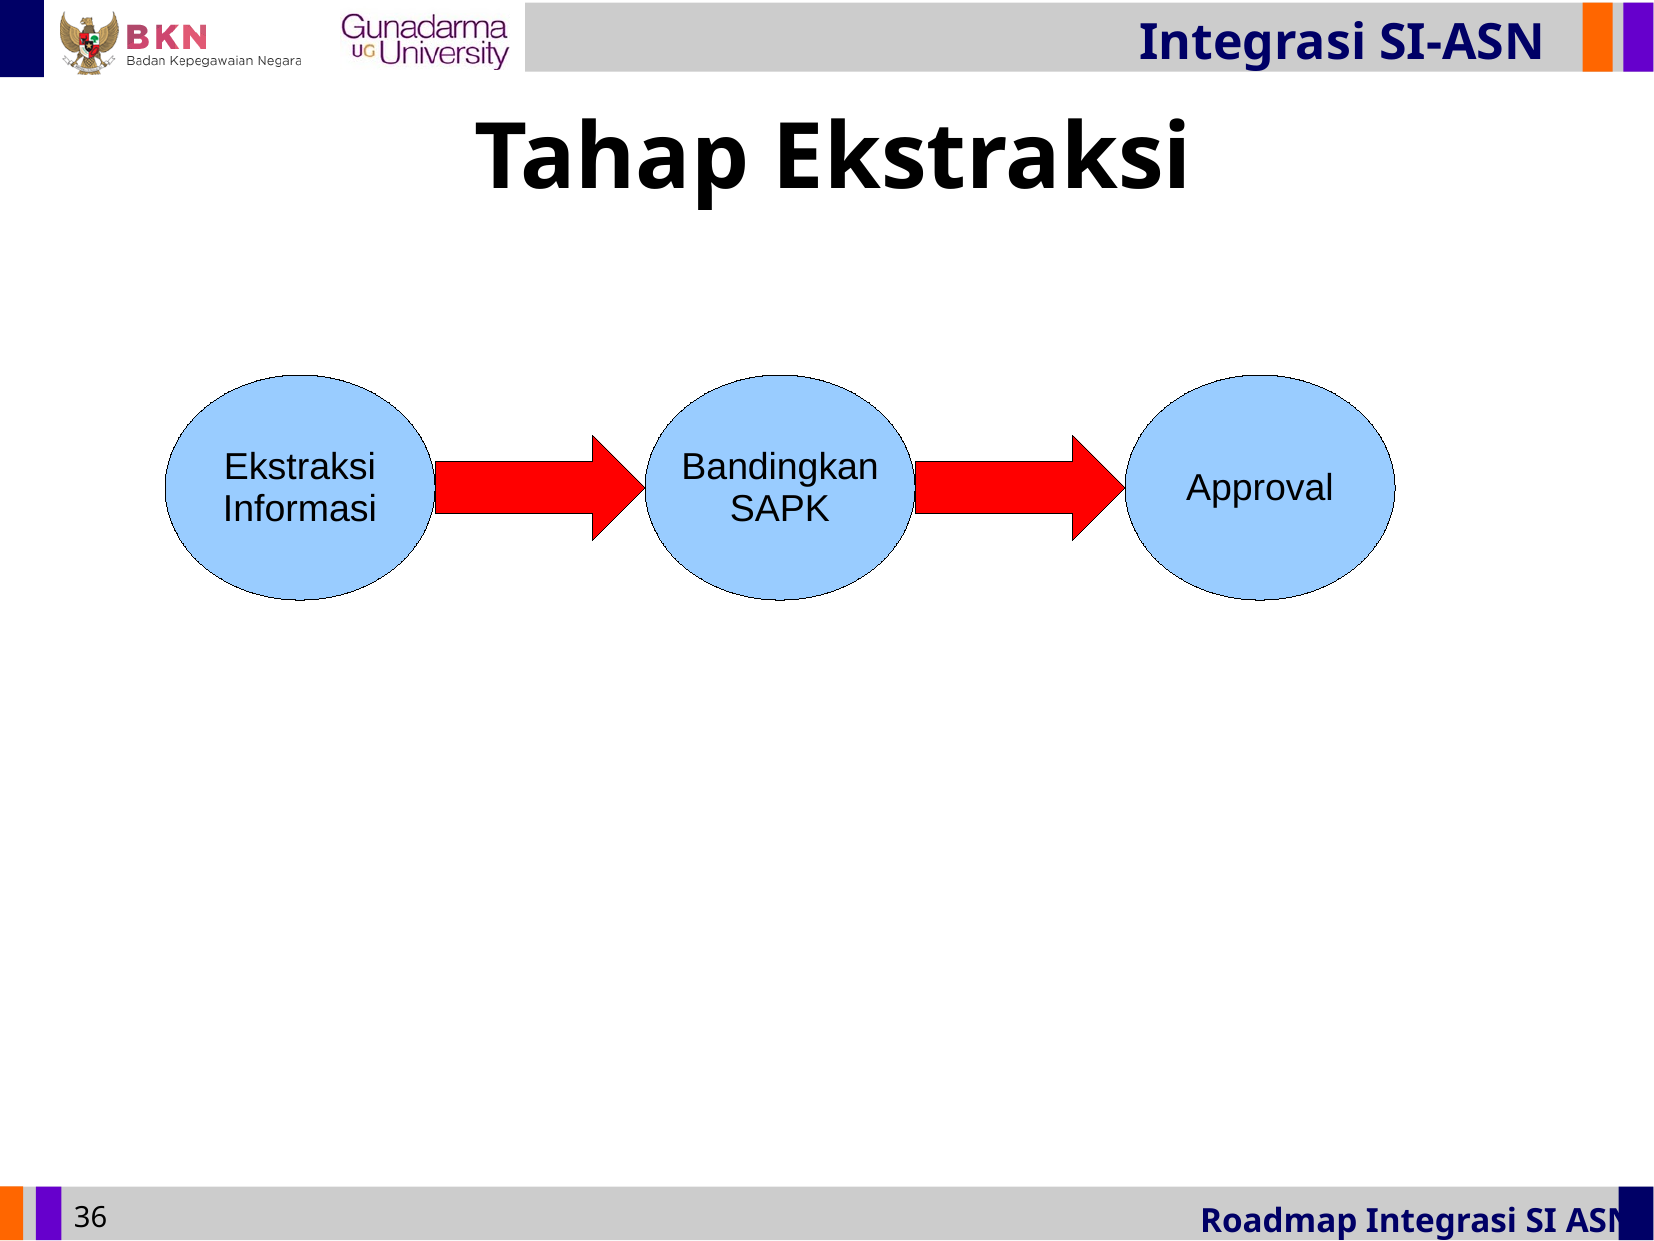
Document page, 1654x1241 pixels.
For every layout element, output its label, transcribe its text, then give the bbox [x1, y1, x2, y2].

text_box Bandingkan SAPK [645, 375, 915, 601]
text_box [435, 435, 646, 541]
text_box [915, 435, 1126, 541]
title Tahap Ekstraksi [77, 90, 1591, 217]
text_box Approval [1125, 375, 1396, 601]
text_box Ekstraksi Informasi [165, 375, 435, 601]
picture [60, 11, 301, 75]
picture [340, 0, 510, 70]
